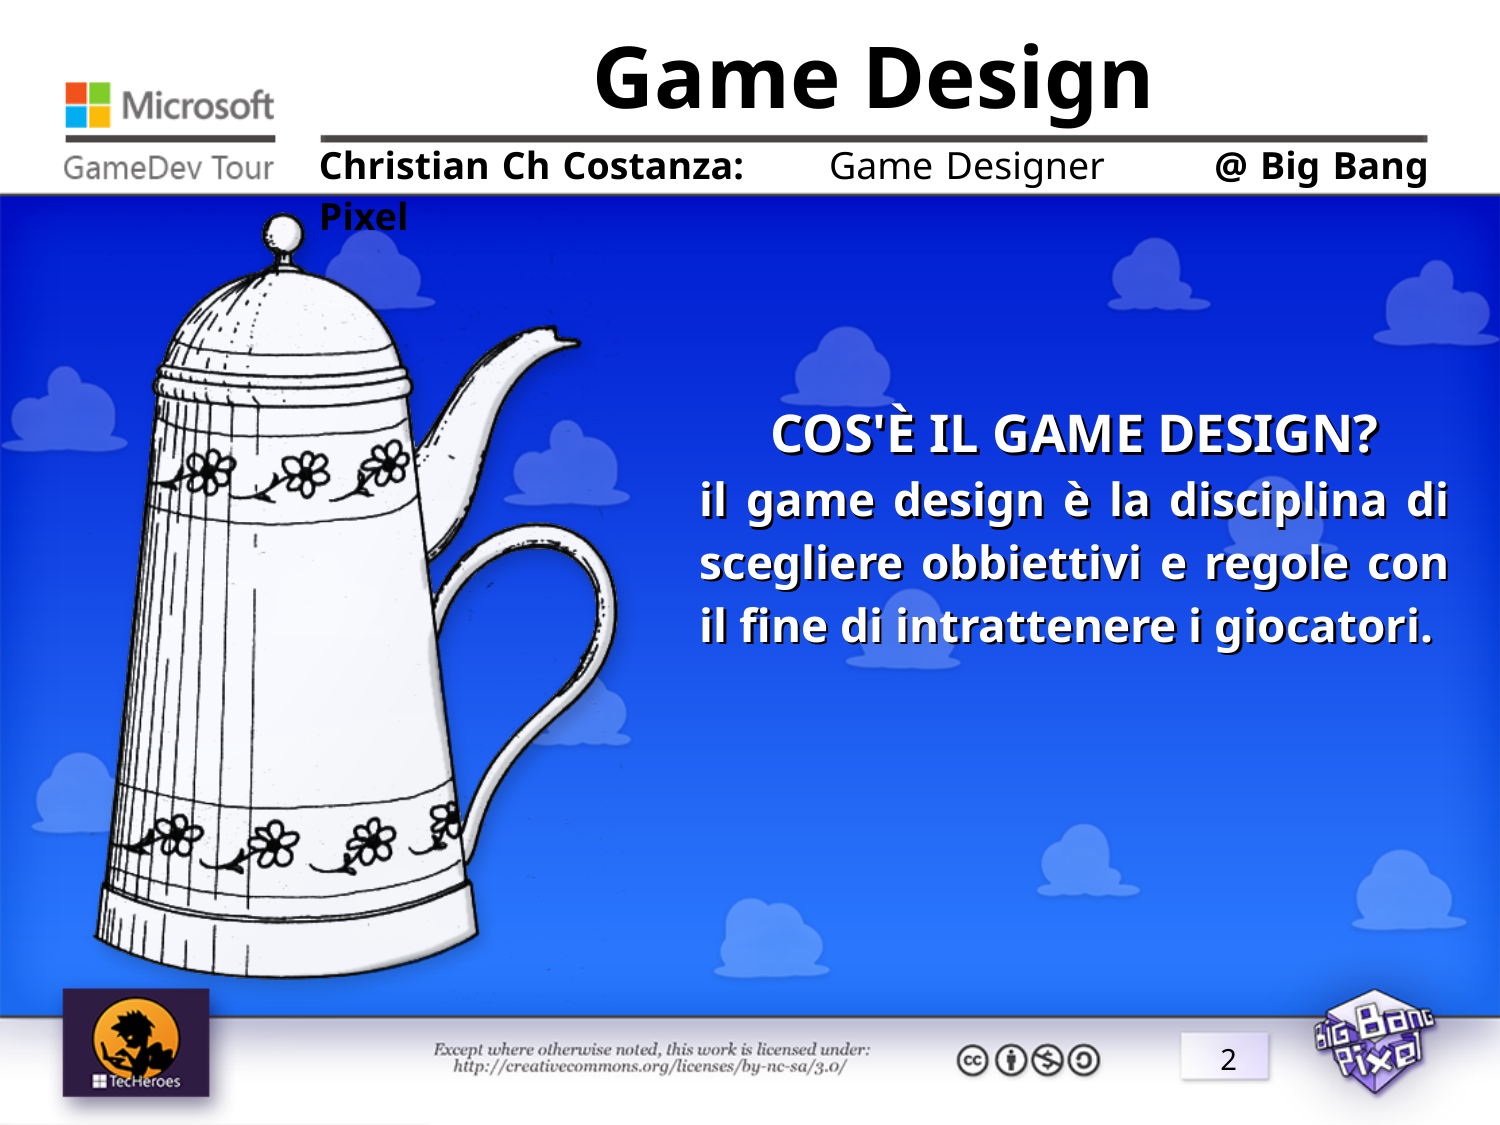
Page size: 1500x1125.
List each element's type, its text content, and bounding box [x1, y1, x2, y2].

picture [0, 0, 1500, 1125]
text_box Game Design [319, 9, 1430, 142]
text_box Christian Ch Costanza: Game Designer @ Big Bang Pixel [318, 124, 1430, 257]
text_box <numero> [1110, 1033, 1252, 1117]
text_box COS'È IL GAME DESIGN? il game design è la disciplina di scegliere obbiettivi e regole con il fine di intrattenere i giocatori. [685, 389, 1465, 922]
